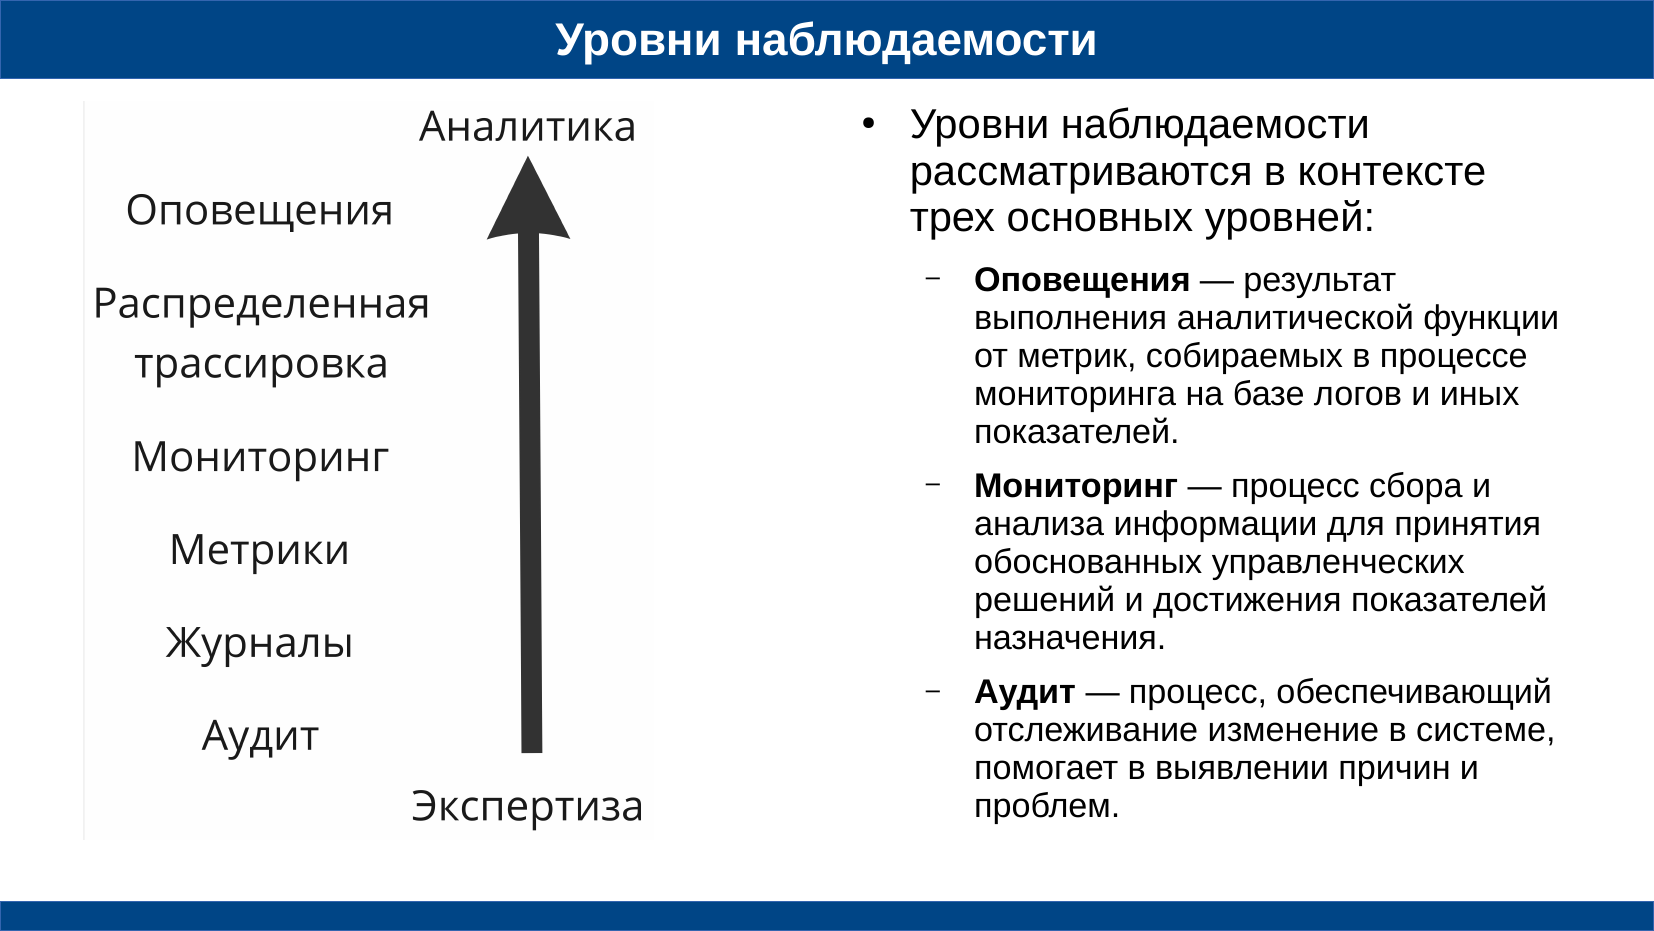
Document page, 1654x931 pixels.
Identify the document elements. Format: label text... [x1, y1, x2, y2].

picture [83, 101, 654, 841]
list Уровни наблюдаемости рассматриваются в контексте трех основных уровней: Оповещения — результат выполнения аналитической функции от метрик, собираемых в процессе мониторинга на базе логов и иных показателей. Мониторинг — процесс сбора и анализа информации для принятия обоснованных управленческих решений и достижения показателей назначения. Аудит — процесс, обеспечивающий отслеживание изменение в системе, помогает в выявлении причин и проблем. [845, 101, 1572, 826]
title Уровни наблюдаемости [0, 0, 1654, 79]
